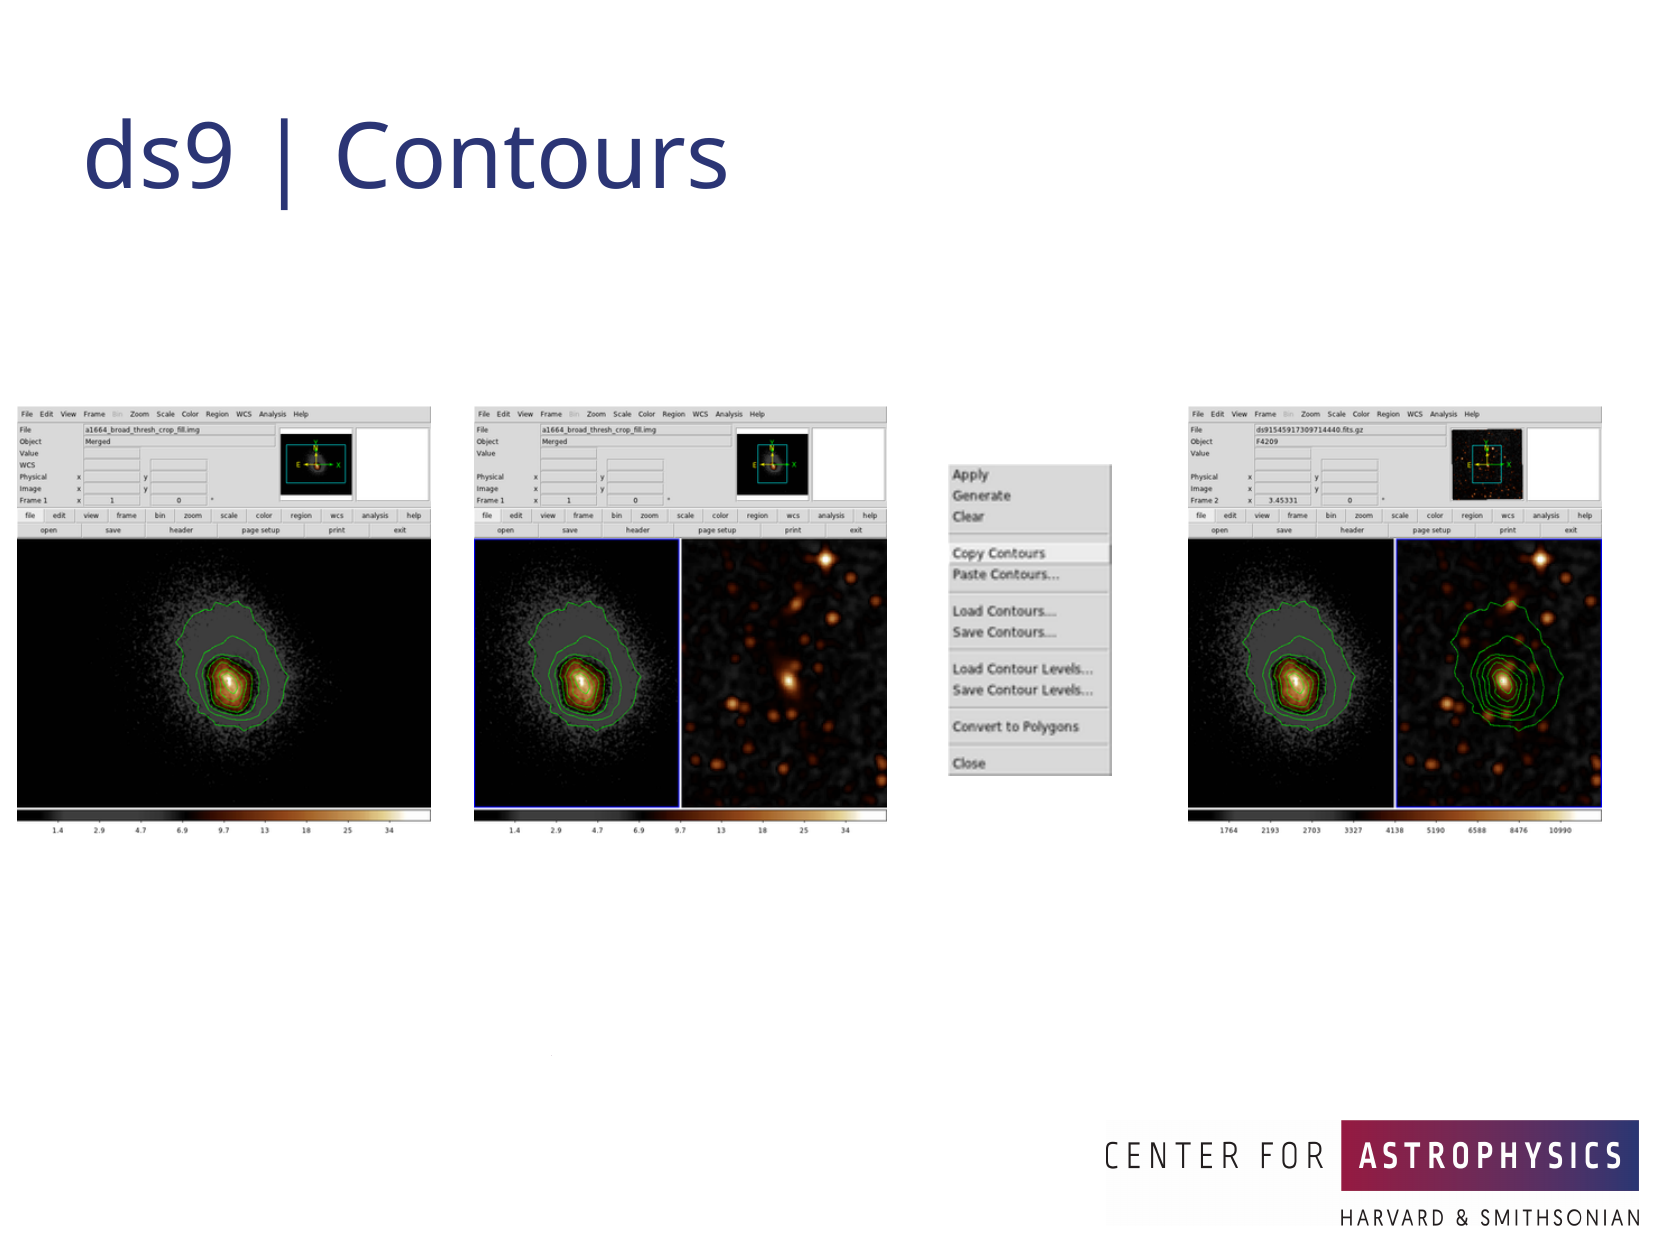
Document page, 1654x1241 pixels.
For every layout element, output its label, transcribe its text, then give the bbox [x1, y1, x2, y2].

picture [1106, 1120, 1639, 1226]
picture [948, 464, 1112, 776]
picture [1188, 406, 1602, 834]
picture [17, 406, 431, 834]
picture [474, 406, 887, 834]
title ds9 | Contours [82, 49, 1571, 257]
